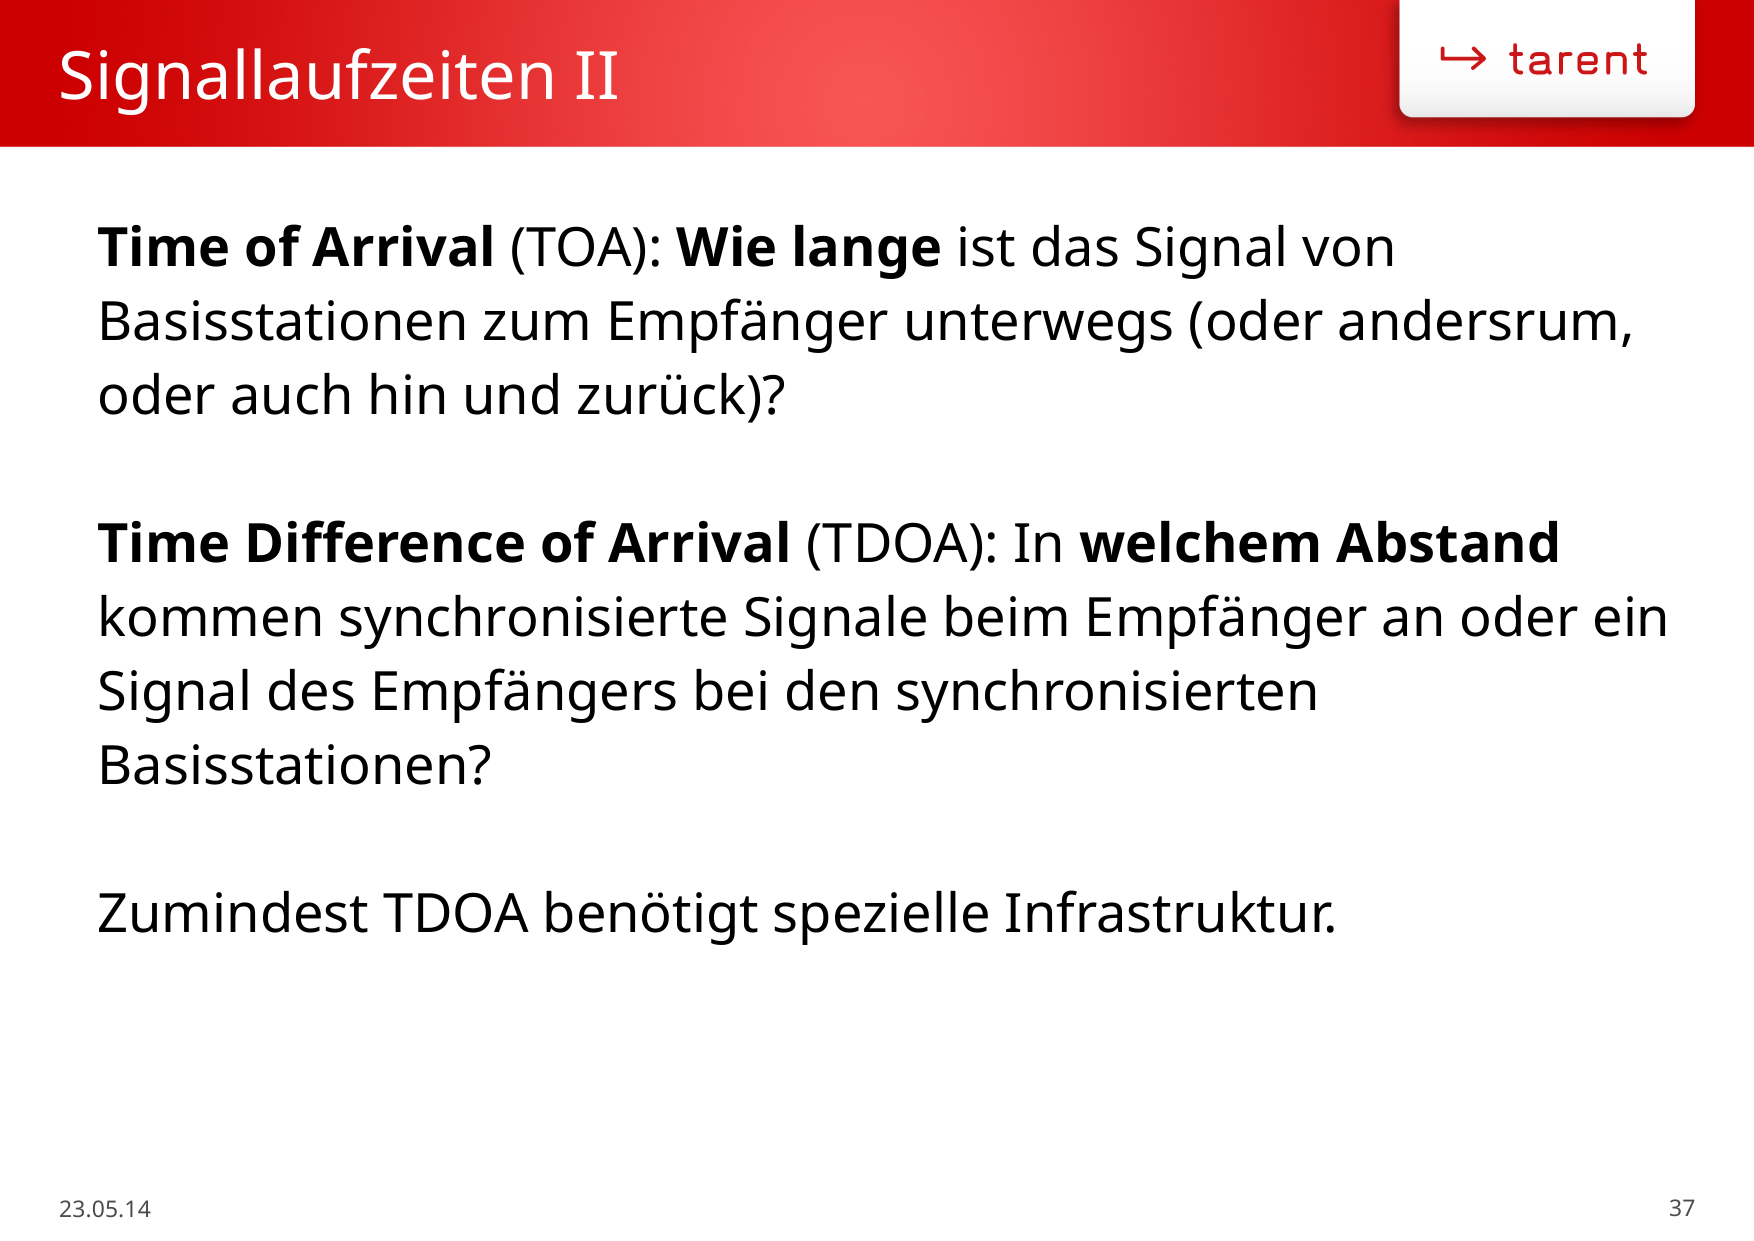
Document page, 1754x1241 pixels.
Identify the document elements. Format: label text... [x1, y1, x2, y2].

picture [0, 0, 1754, 1240]
text_box Time of Arrival (TOA): Wie lange ist das Signal von Basisstationen zum Empfänger unterwegs (oder andersrum, oder auch hin und zurück)? Time Difference of Arrival (TDOA): In welchem Abstand kommen synchronisierte Signale beim Empfänger an oder ein Signal des Empfängers bei den synchronisierten Basisstationen? Zumindest TDOA benötigt spezielle Infrastruktur. [82, 200, 1713, 1140]
title Signallaufzeiten II [59, 0, 1638, 177]
